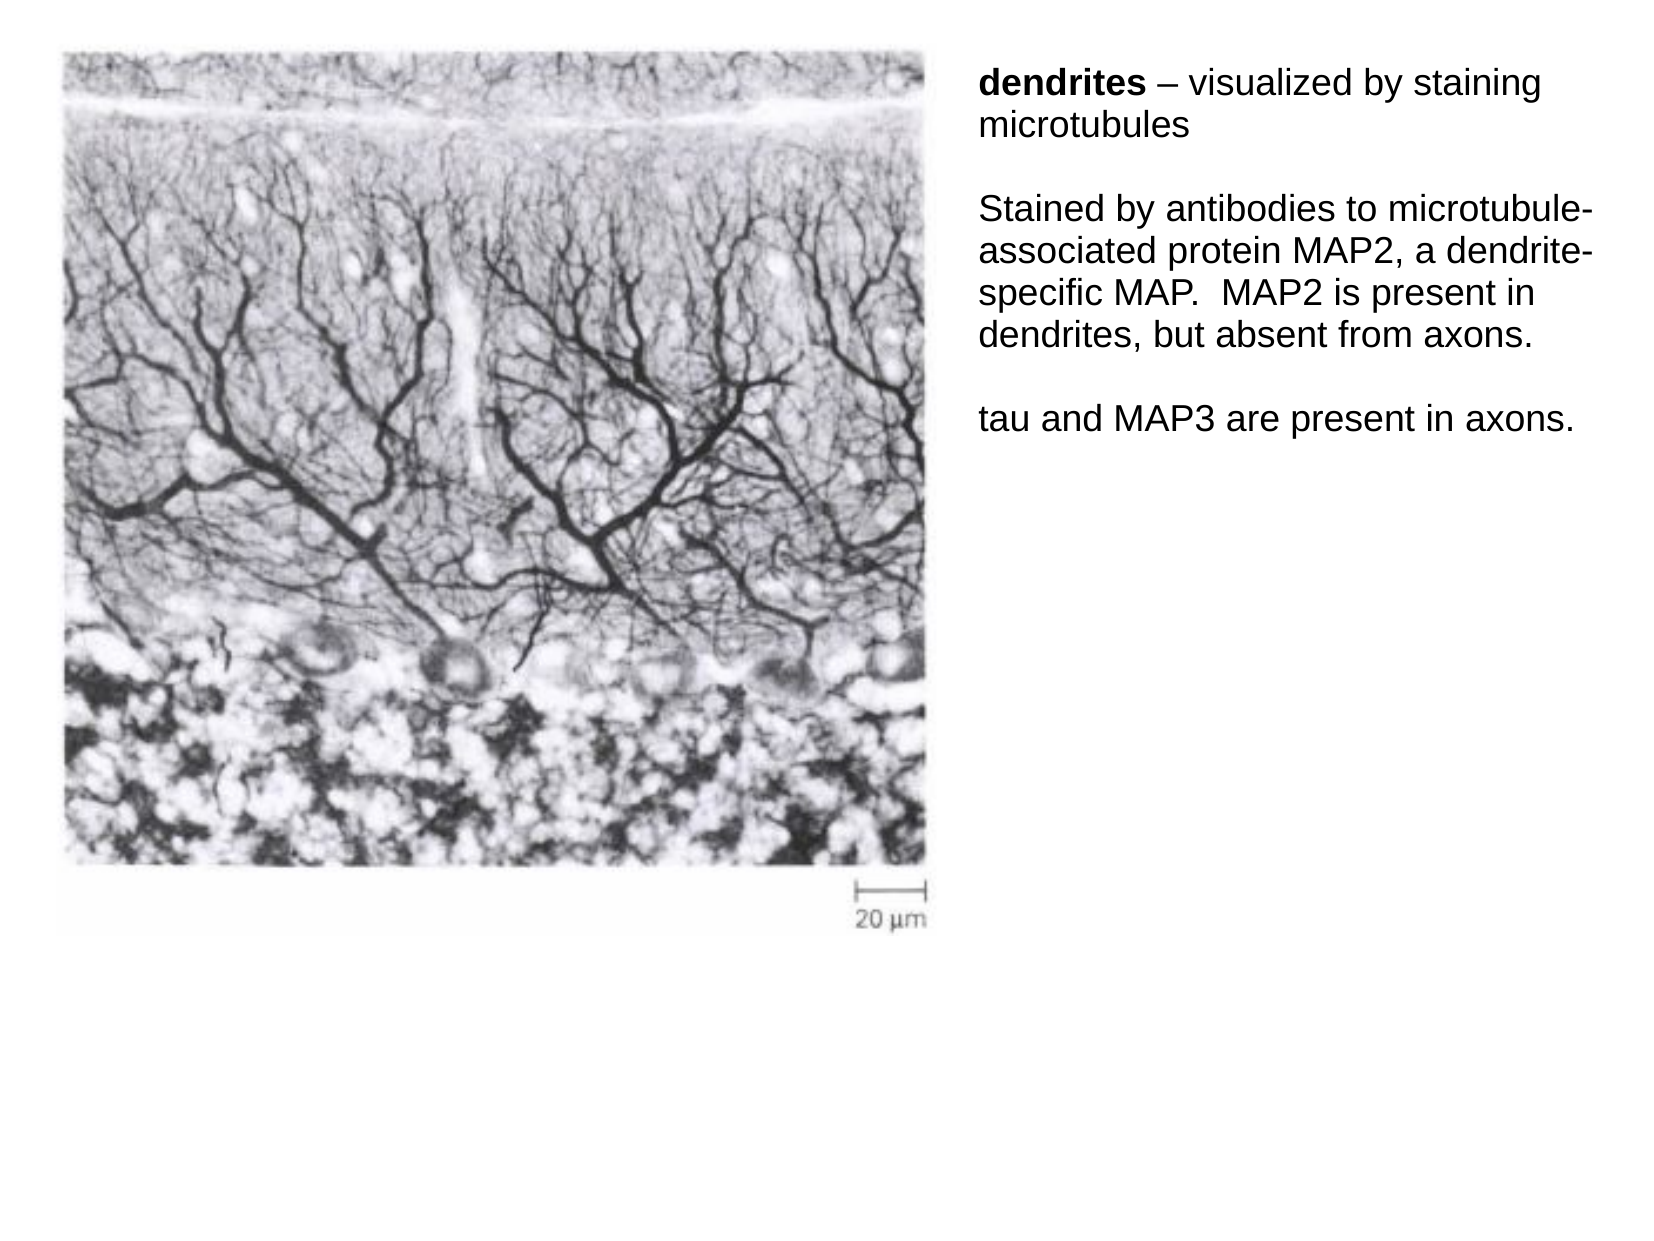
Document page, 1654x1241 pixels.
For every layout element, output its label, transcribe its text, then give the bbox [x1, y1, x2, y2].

text_box dendrites – visualized by staining microtubules Stained by antibodies to microtubule-associated protein MAP2, a dendrite-specific MAP. MAP2 is present in dendrites, but absent from axons. tau and MAP3 are present in axons. [963, 54, 1619, 447]
picture [23, 31, 965, 936]
